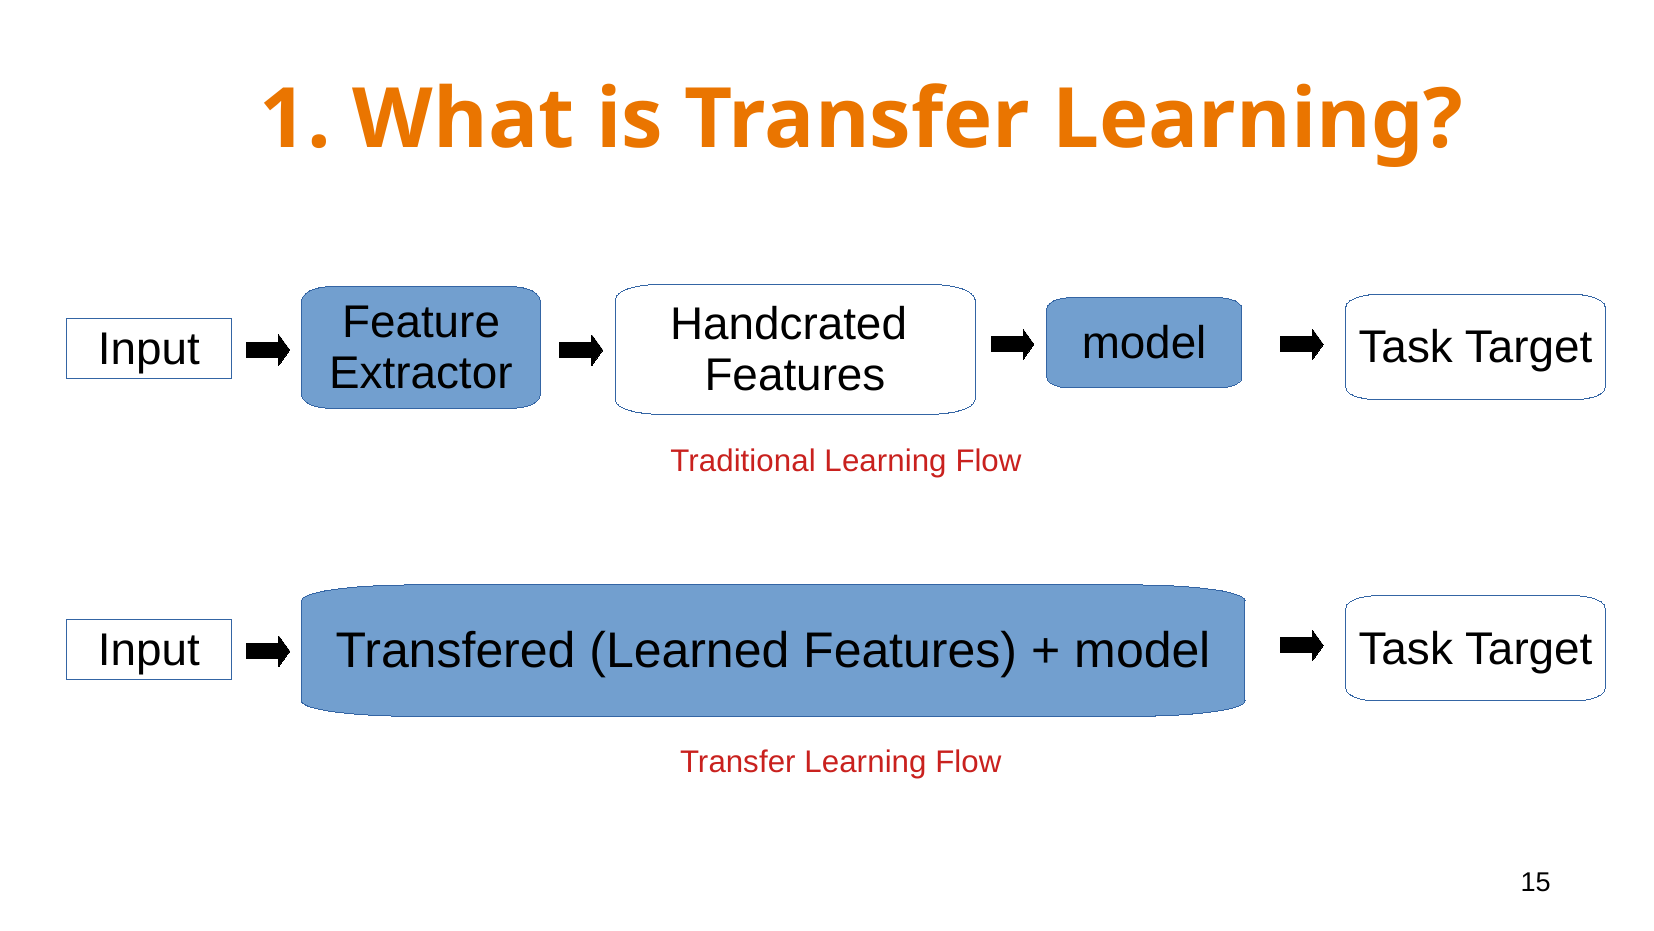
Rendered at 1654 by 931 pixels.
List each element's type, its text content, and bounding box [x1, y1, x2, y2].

text_box Input [66, 619, 232, 680]
text_box Transfer Learning Flow [665, 736, 1017, 787]
text_box model [1046, 297, 1242, 388]
text_box Input [66, 318, 232, 379]
text_box Handcrated Features [615, 284, 976, 415]
text_box Feature Extractor [301, 286, 541, 409]
text_box Task Target [1345, 595, 1606, 701]
text_box Task Target [1345, 294, 1606, 400]
text_box [246, 334, 290, 366]
text_box [246, 636, 290, 667]
text_box Traditional Learning Flow [655, 436, 1037, 486]
text_box [991, 329, 1034, 360]
text_box [559, 335, 603, 366]
text_box [1280, 630, 1324, 661]
title 1. What is Transfer Learning? [82, 37, 1571, 193]
text_box Transfered (Learned Features) + model [301, 584, 1246, 717]
text_box [1280, 329, 1324, 360]
